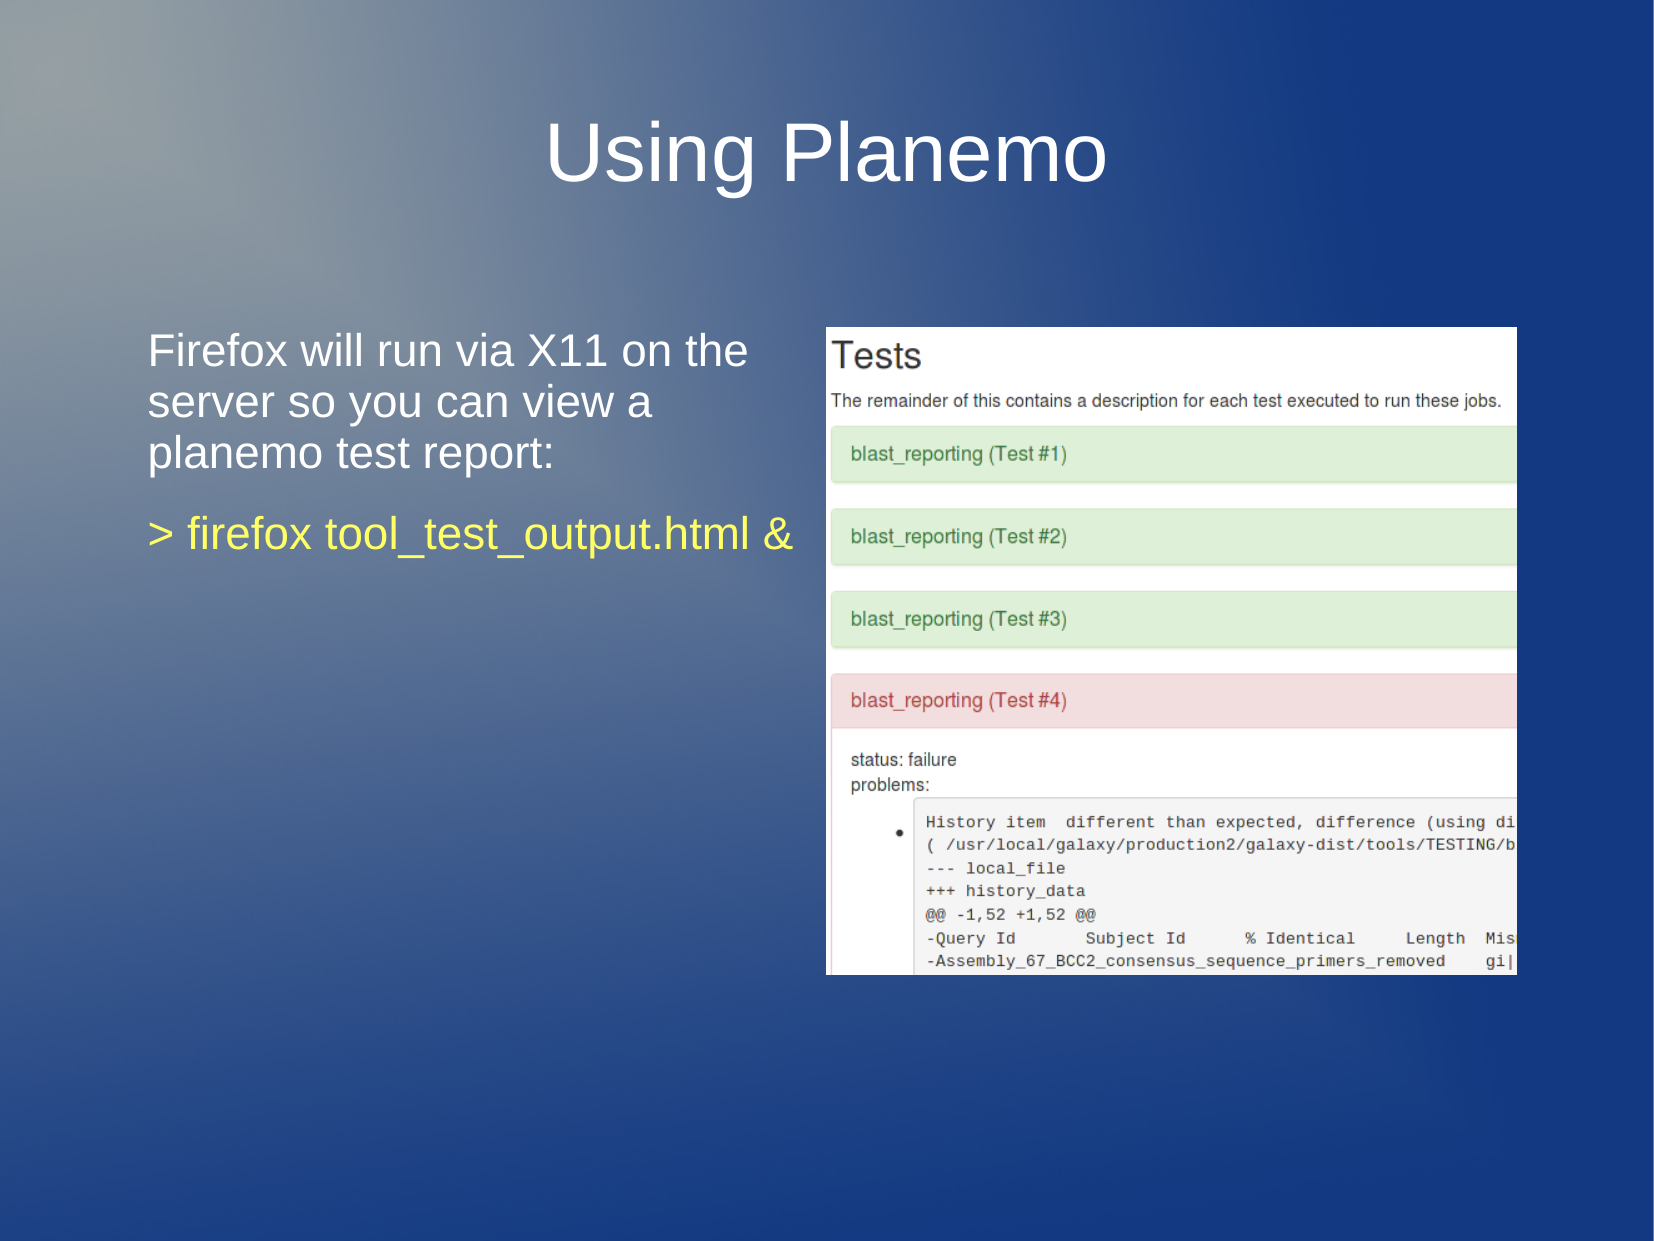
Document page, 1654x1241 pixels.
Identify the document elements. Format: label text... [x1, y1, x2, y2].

list Firefox will run via X11 on the server so you can view a planemo test report: > firefox tool_test_output.html & [147, 324, 827, 975]
title Using Planemo [82, 49, 1571, 257]
picture [0, 0, 1654, 1241]
